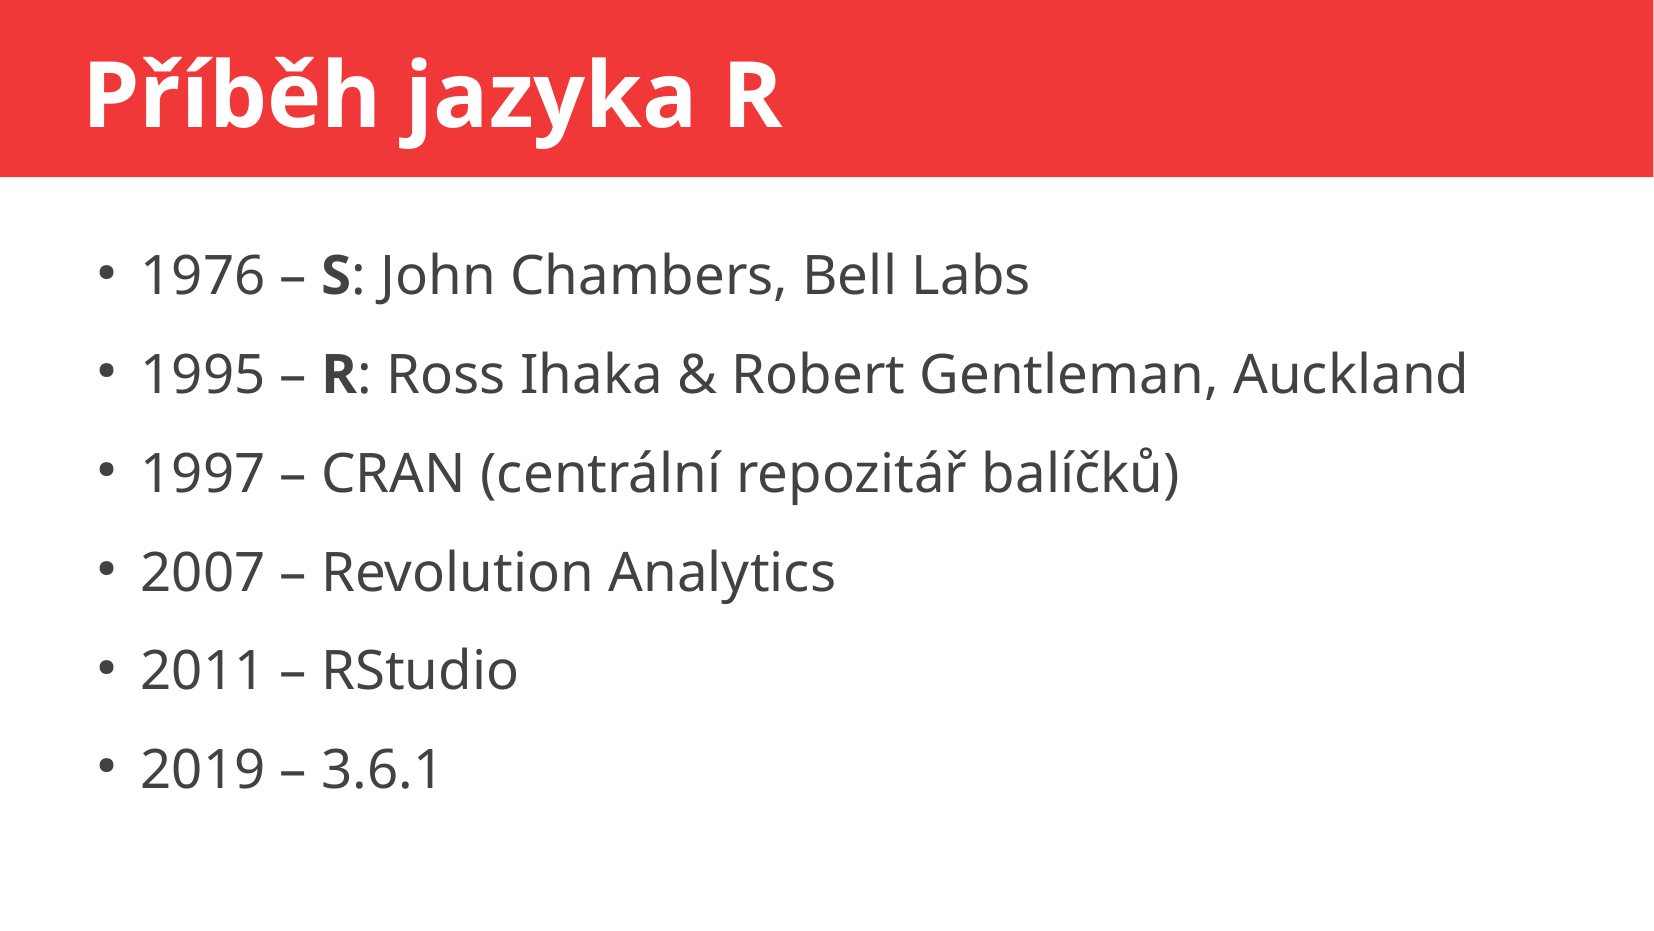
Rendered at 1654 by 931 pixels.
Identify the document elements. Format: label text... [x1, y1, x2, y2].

list 1976 – S: John Chambers, Bell Labs 1995 – R: Ross Ihaka & Robert Gentleman, Auckland 1997 – CRAN (centrální repozitář balíčků) 2007 – Revolution Analytics 2011 – RStudio 2019 – 3.6.1 [82, 236, 1563, 810]
title Příběh jazyka R [82, 14, 1571, 171]
